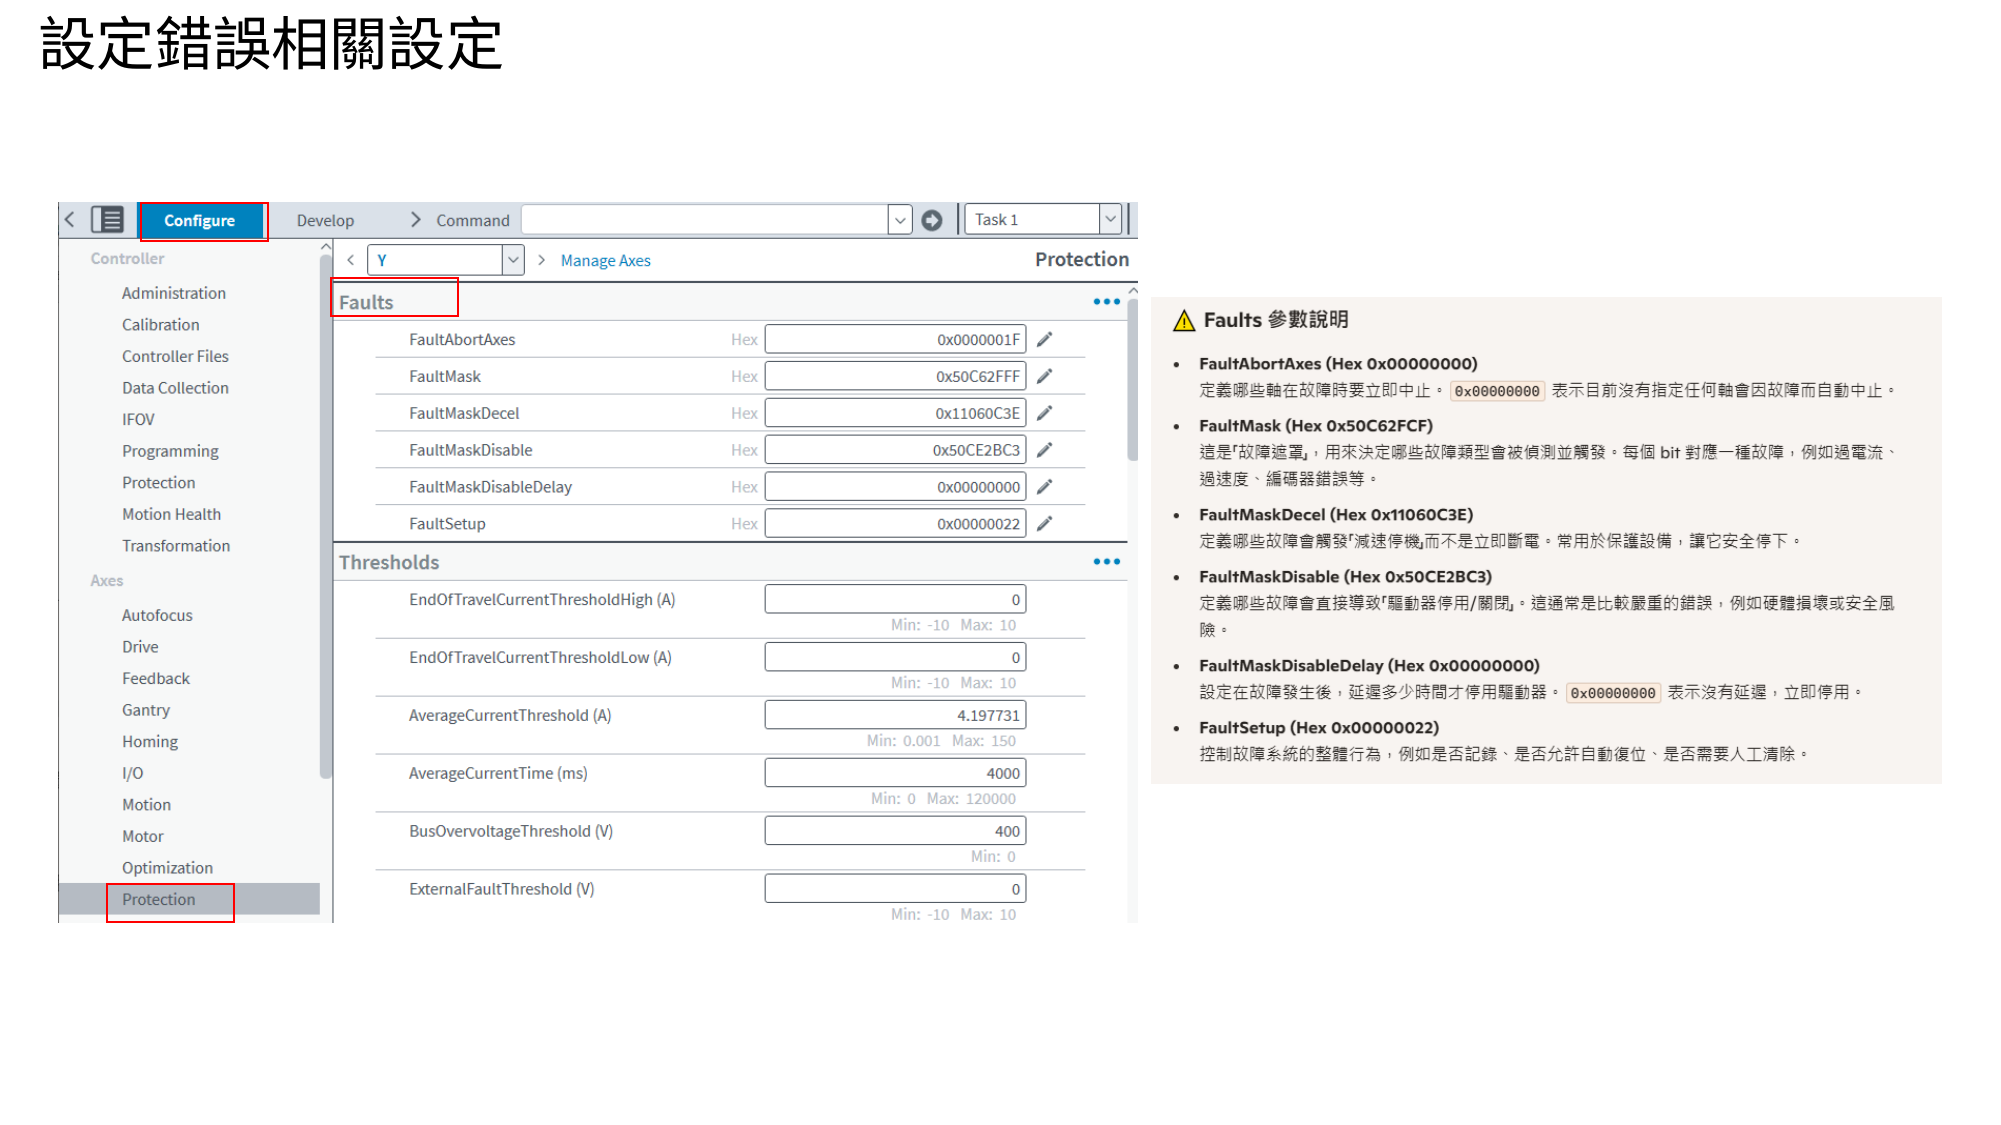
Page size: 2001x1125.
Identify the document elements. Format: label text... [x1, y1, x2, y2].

picture [181, 215, 201, 226]
picture [1151, 297, 1942, 784]
picture [58, 202, 1138, 923]
picture [222, 218, 234, 226]
text_box 設定錯誤相關設定 [23, 0, 1024, 85]
picture [142, 204, 267, 240]
picture [166, 215, 173, 226]
picture [204, 218, 216, 229]
picture [108, 885, 233, 921]
